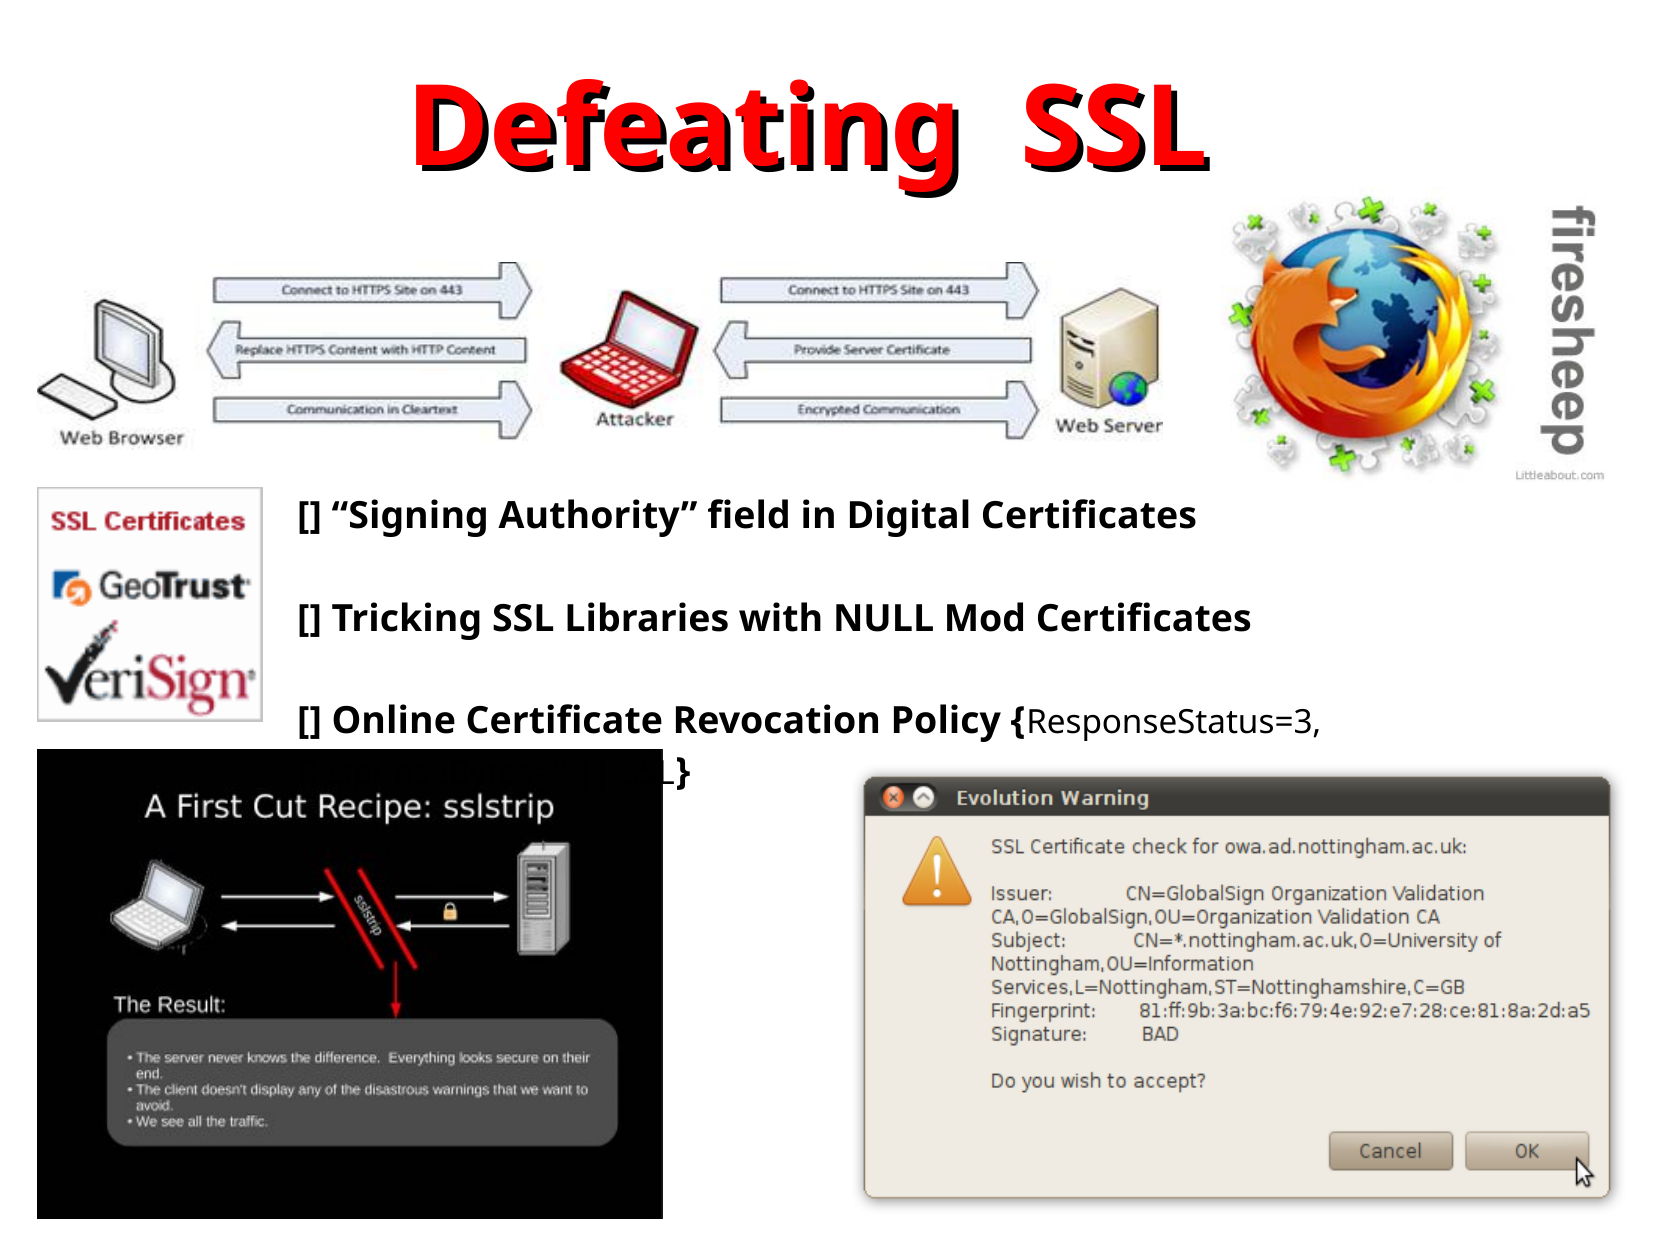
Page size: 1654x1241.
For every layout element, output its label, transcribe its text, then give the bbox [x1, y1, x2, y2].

text_box Defeating SSL [391, 37, 1276, 201]
picture [37, 749, 663, 1219]
picture [1200, 187, 1613, 488]
picture [825, 749, 1651, 1241]
picture [37, 262, 1163, 451]
picture [37, 487, 263, 722]
text_box [] “Signing Authority” field in Digital Certificates [] Tricking SSL Libraries with NULL Mod Certificates [] Online Certificate Revocation Policy {ResponseStatus=3, ResponseBytes='' || SSL} [282, 481, 1595, 726]
